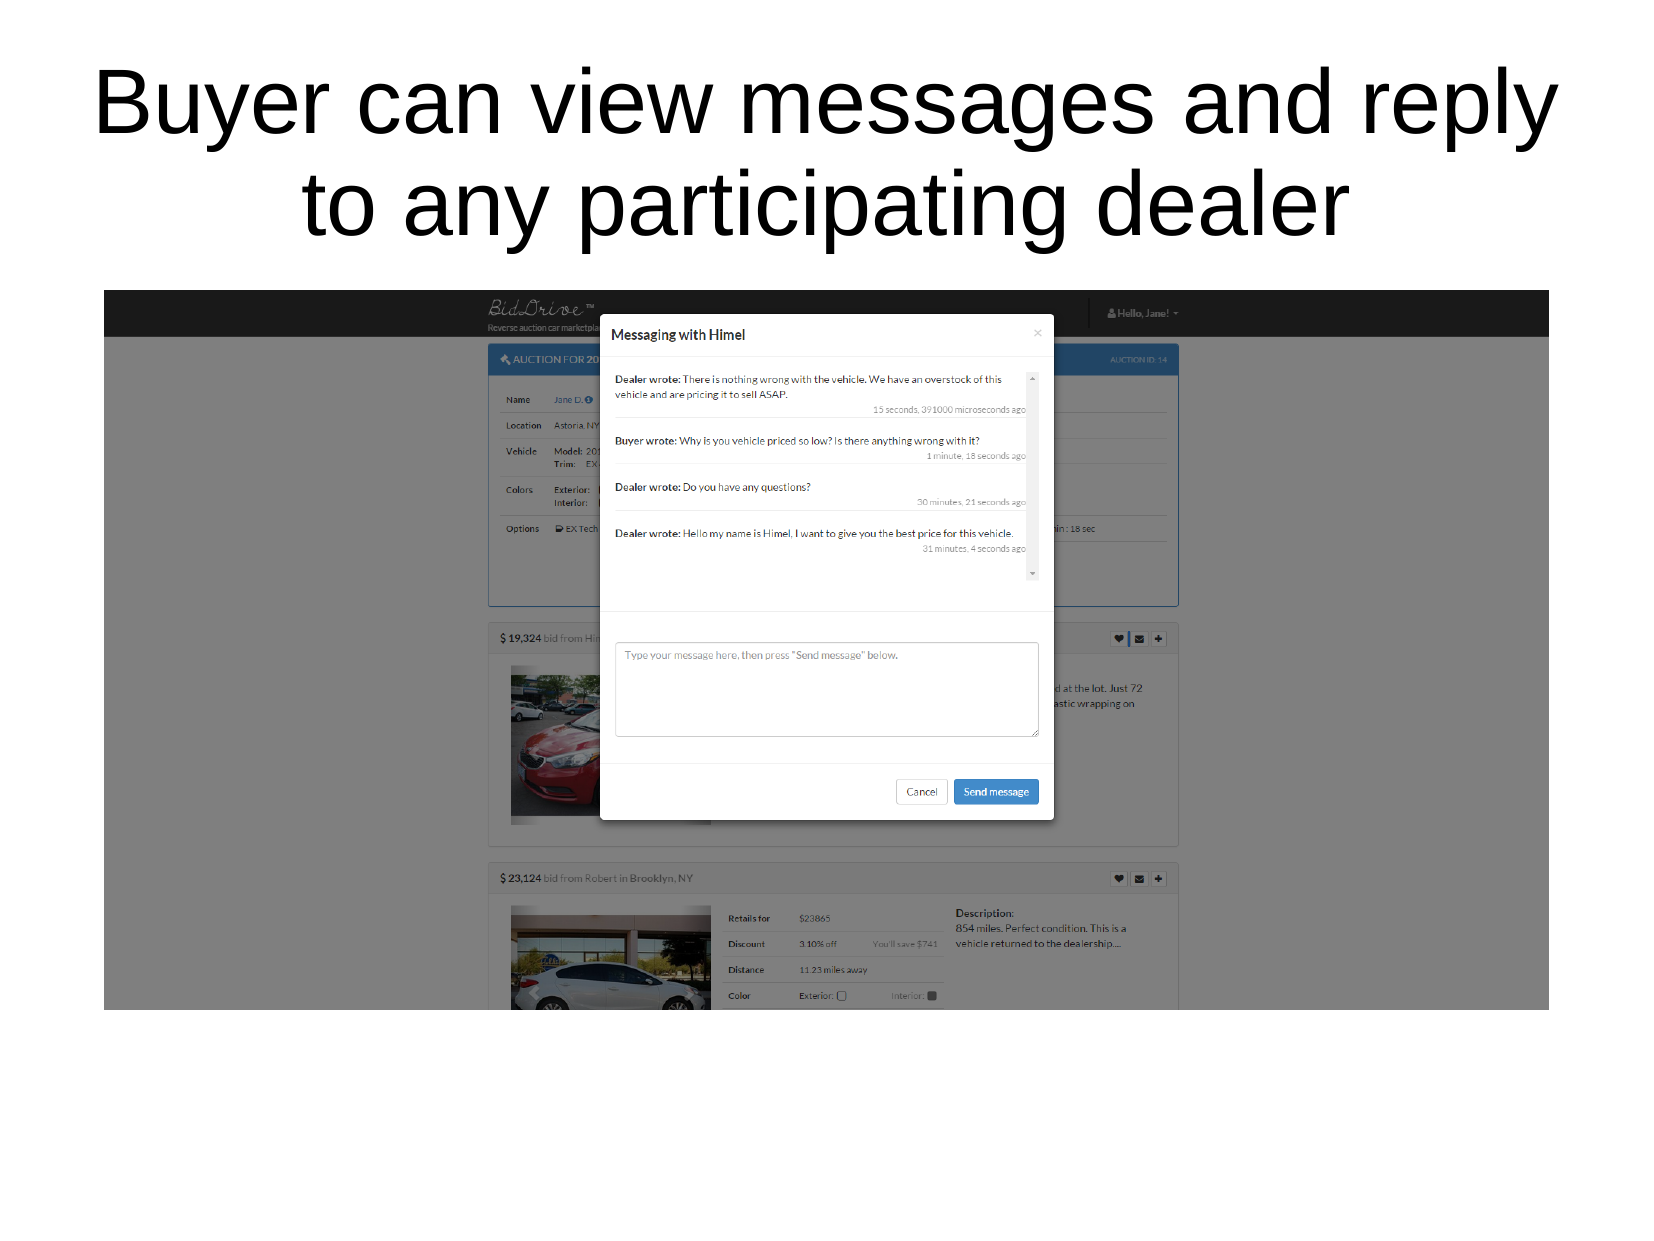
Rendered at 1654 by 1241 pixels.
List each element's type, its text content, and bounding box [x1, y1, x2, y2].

title Buyer can view messages and reply to any participating dealer [82, 49, 1571, 257]
picture [104, 290, 1549, 1010]
